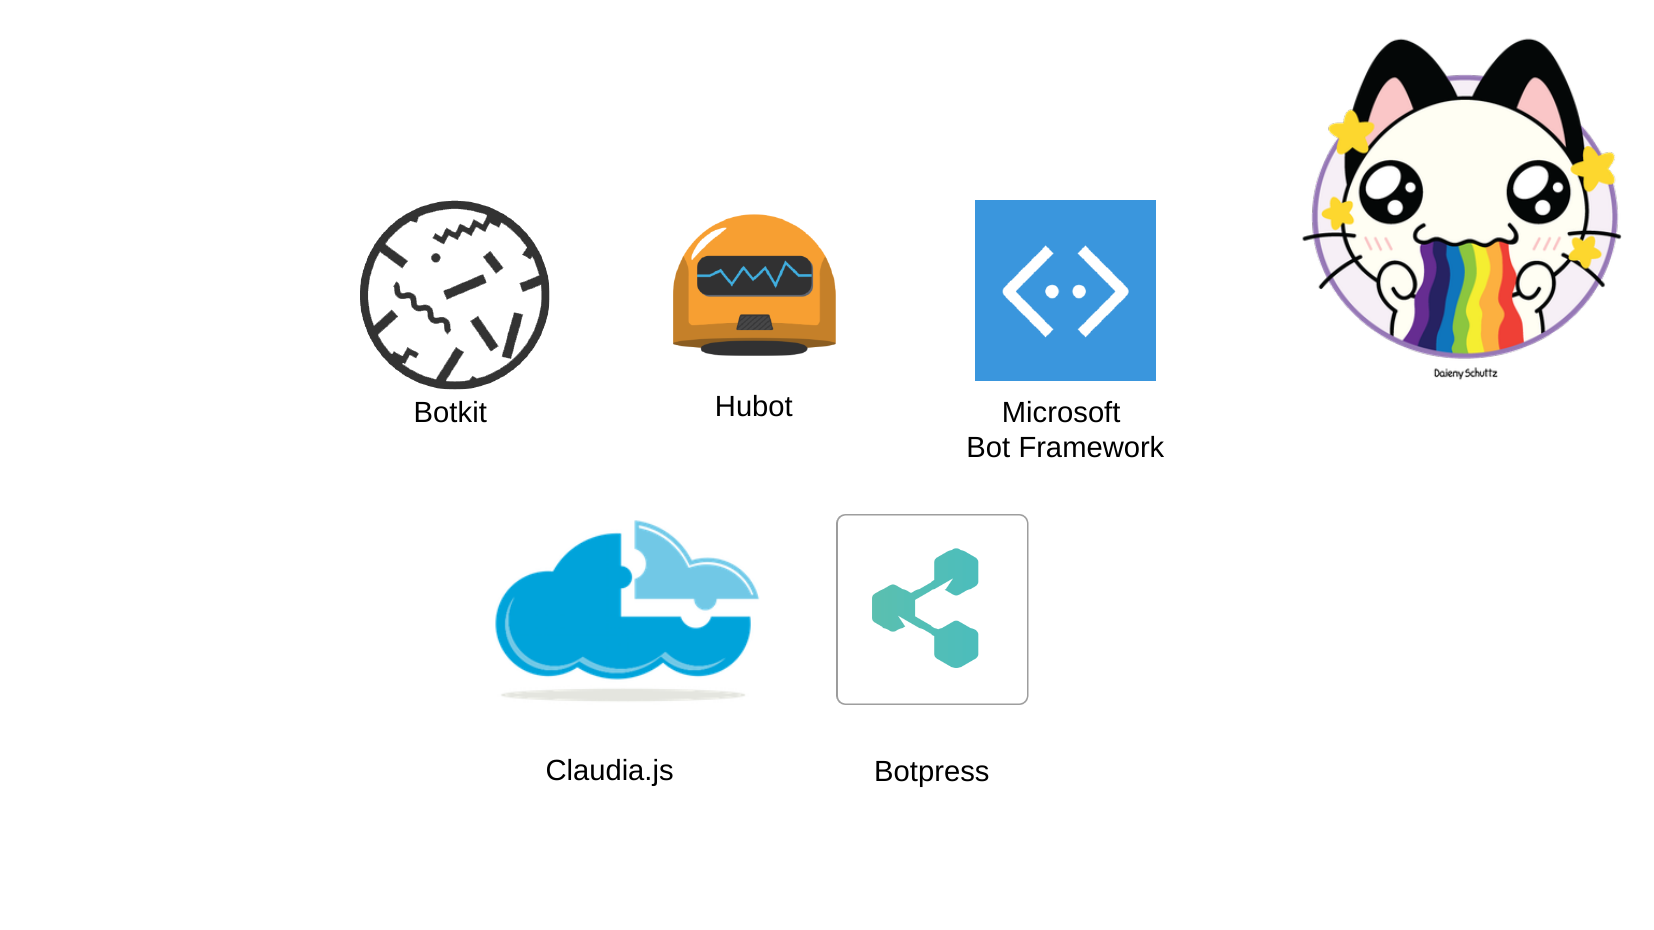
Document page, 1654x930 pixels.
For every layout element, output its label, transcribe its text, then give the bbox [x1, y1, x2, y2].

text_box Botpress [874, 752, 991, 788]
text_box Botkit [413, 393, 488, 429]
text_box Microsoft Bot Framework [966, 393, 1165, 464]
picture [975, 200, 1156, 381]
text_box Hubot [714, 388, 794, 423]
picture [834, 512, 1030, 707]
picture [650, 180, 858, 388]
picture [359, 200, 550, 390]
picture [1278, 14, 1654, 391]
text_box Claudia.js [545, 751, 675, 787]
picture [448, 505, 777, 707]
